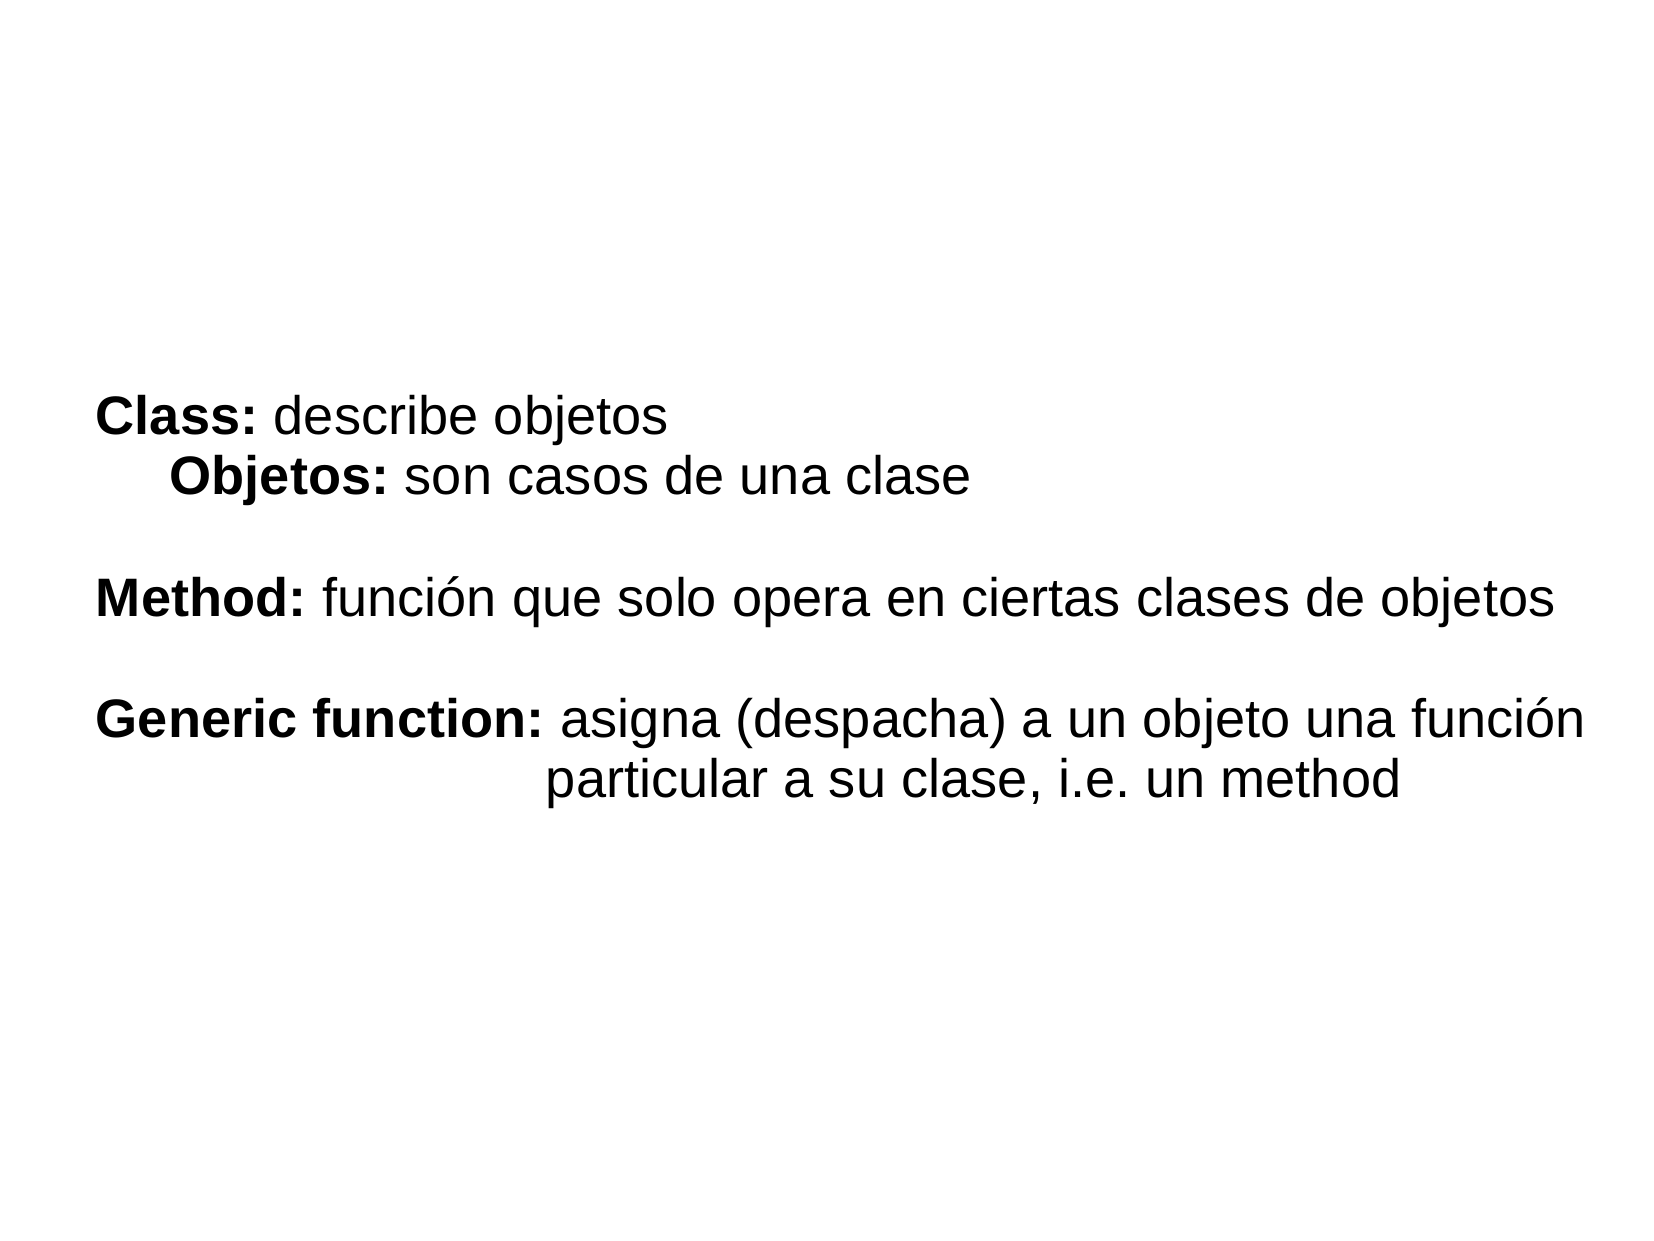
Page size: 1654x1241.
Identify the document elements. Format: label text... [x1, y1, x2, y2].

text_box Class: describe objetos Objetos: son casos de una clase Method: función que solo opera en ciertas clases de objetos Generic function: asigna (despacha) a un objeto una función particular a su clase, i.e. un method [81, 377, 1618, 817]
